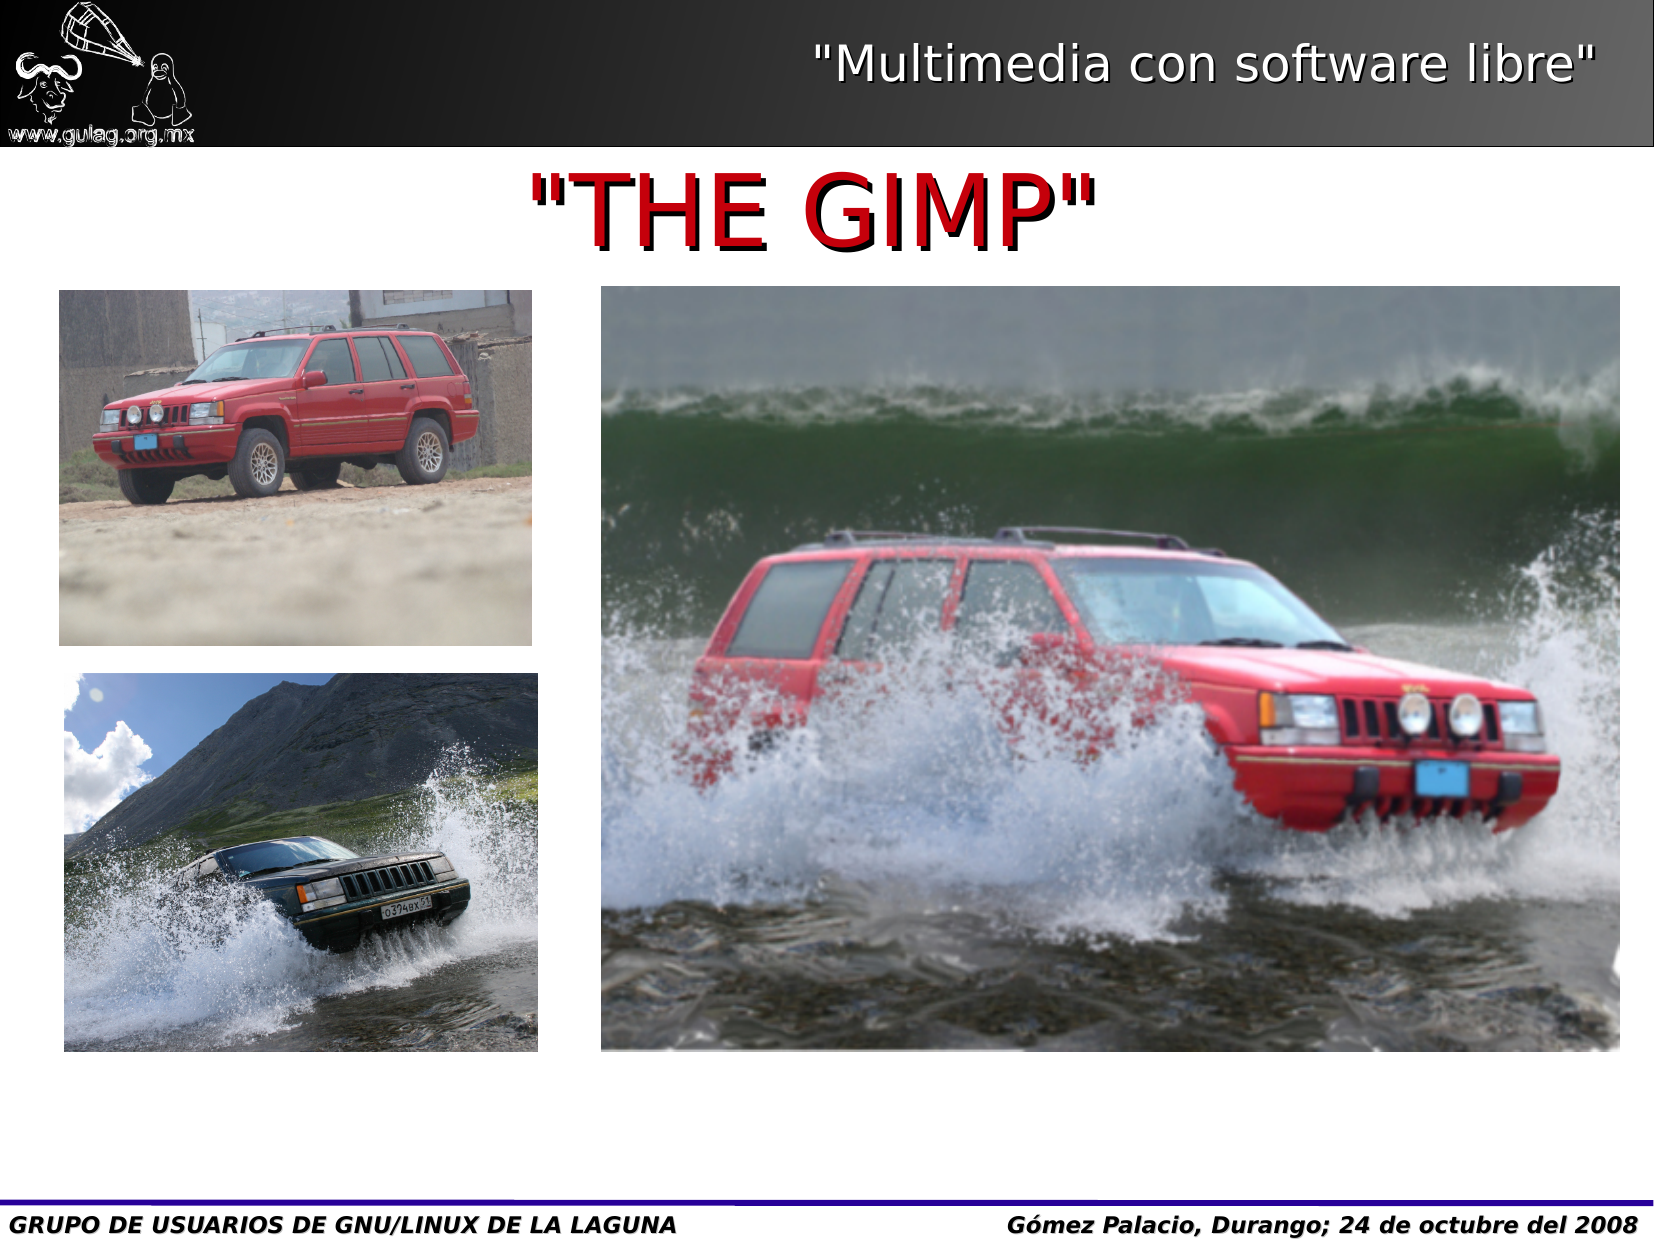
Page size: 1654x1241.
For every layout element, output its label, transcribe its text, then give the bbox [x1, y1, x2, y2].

text_box "Multimedia con software libre" [715, 27, 1614, 116]
text_box Gómez Palacio, Durango; 24 de octubre del 2008 [992, 1204, 1654, 1241]
picture [59, 290, 532, 646]
text_box "THE GIMP" [501, 146, 1123, 278]
text_box [197, 0, 1654, 147]
picture [64, 673, 538, 1052]
picture [601, 286, 1620, 1052]
picture [5, 0, 197, 148]
text_box [0, 0, 5, 147]
text_box GRUPO DE USUARIOS DE GNU/LINUX DE LA LAGUNA [0, 1204, 694, 1241]
